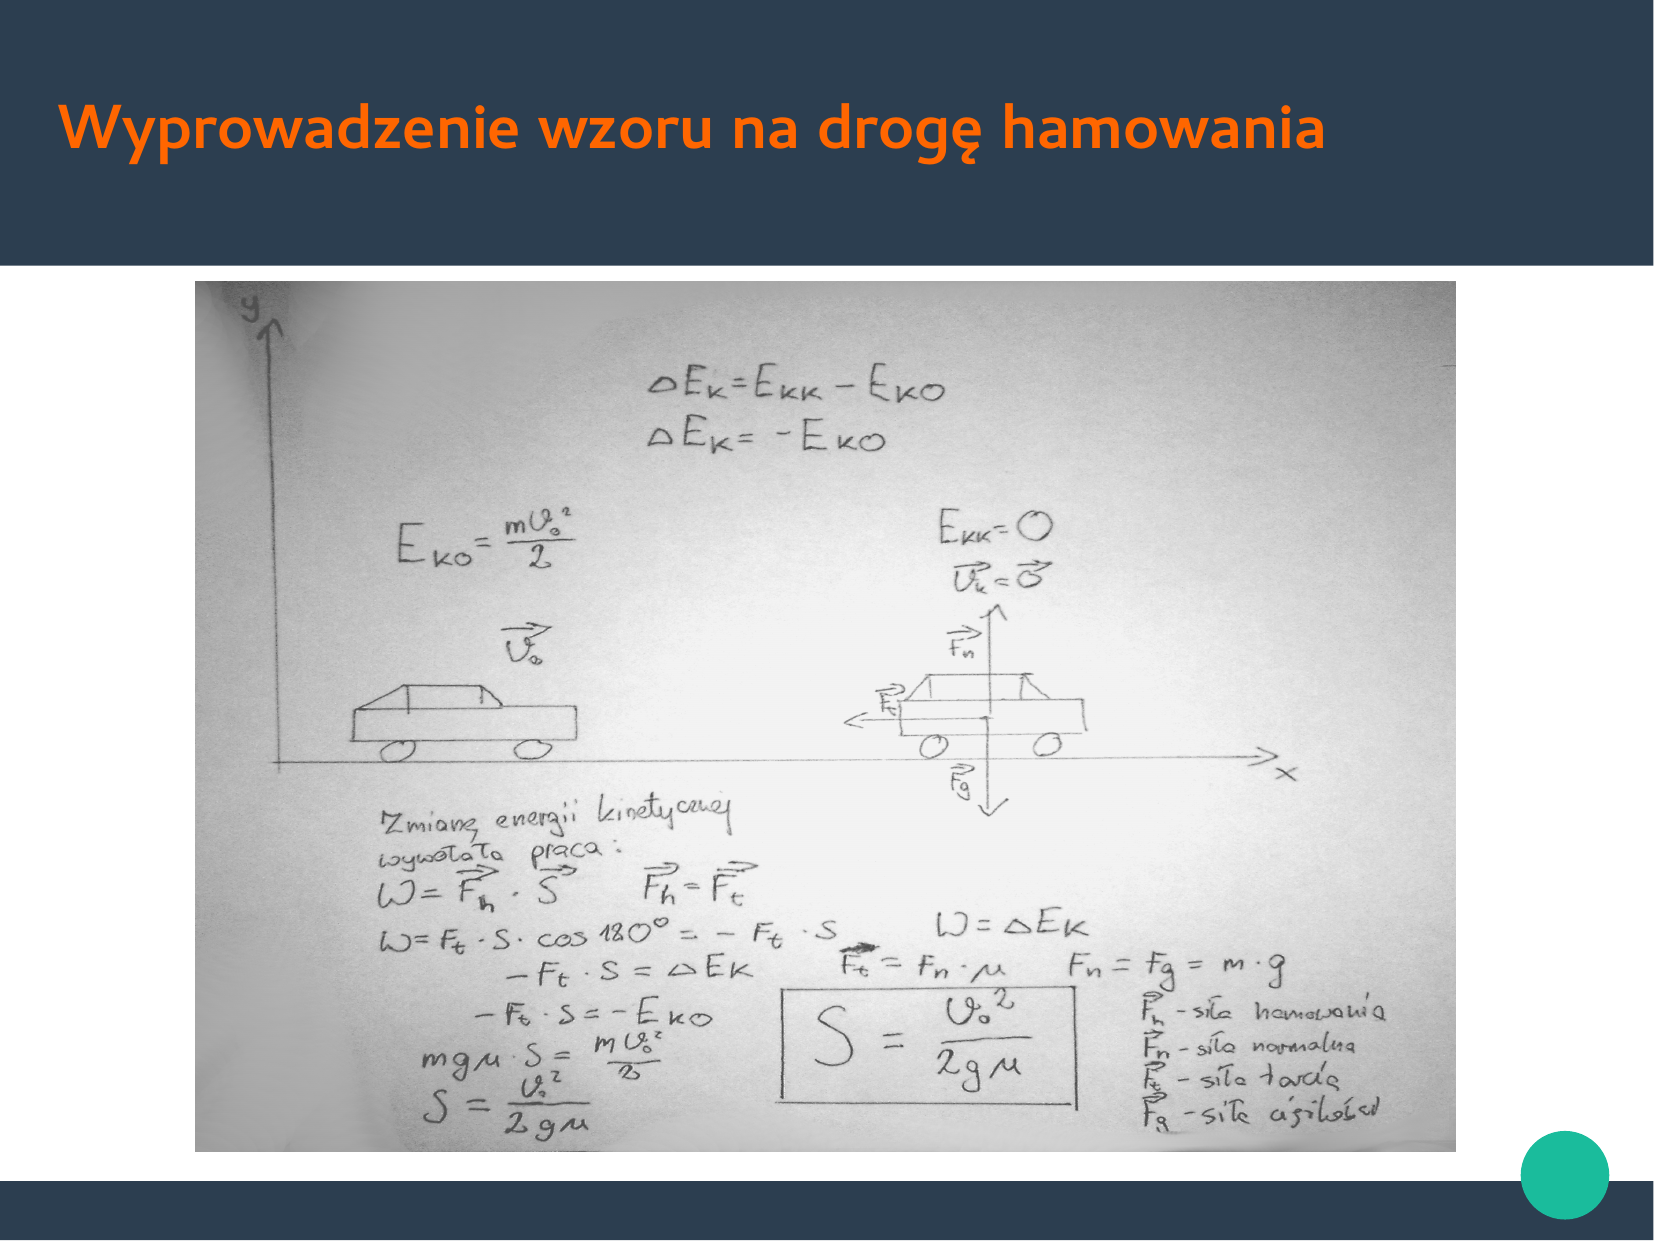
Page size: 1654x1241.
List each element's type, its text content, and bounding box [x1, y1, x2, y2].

title Wyprowadzenie wzoru na drogę hamowania [59, 49, 1595, 207]
picture [195, 281, 1456, 1152]
